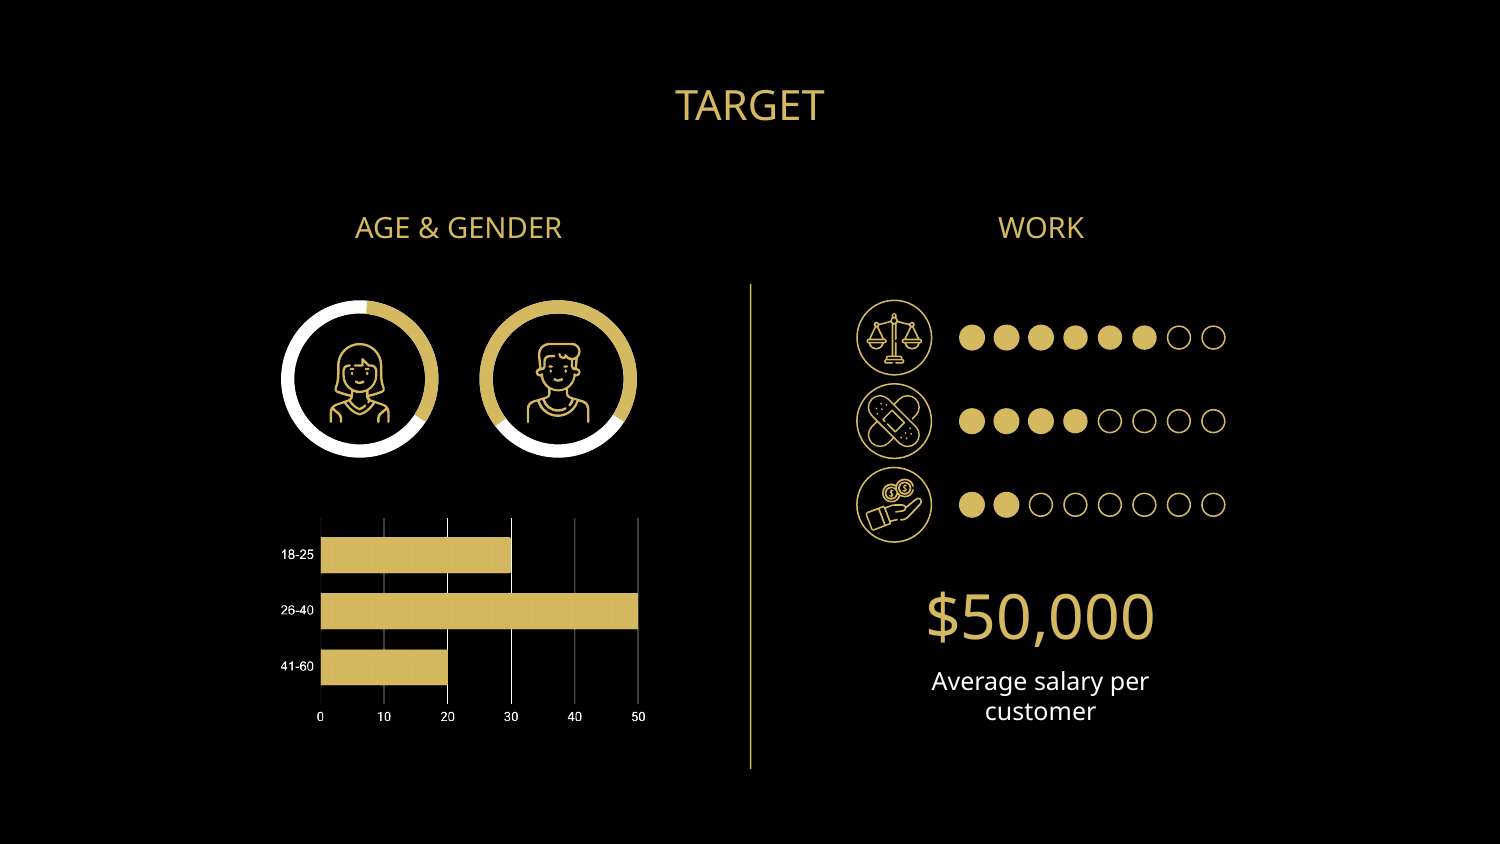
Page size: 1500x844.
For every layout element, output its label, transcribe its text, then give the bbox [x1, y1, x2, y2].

text_box [1201, 493, 1225, 517]
text_box [960, 326, 984, 350]
text_box [479, 300, 637, 458]
title $50,000 [898, 570, 1183, 650]
text_box [865, 497, 923, 531]
text_box [1098, 493, 1122, 517]
text_box [995, 493, 1018, 517]
text_box [1132, 493, 1156, 517]
text_box [1202, 326, 1225, 350]
text_box [1063, 493, 1087, 517]
text_box [881, 478, 914, 503]
text_box [995, 409, 1018, 433]
text_box [1063, 409, 1087, 433]
text_box Average salary per customer [898, 650, 1183, 710]
title TARGET [348, 60, 1152, 144]
text_box [281, 300, 439, 458]
text_box [1167, 409, 1191, 433]
text_box [960, 493, 984, 517]
title WORK [851, 199, 1231, 260]
text_box [1201, 409, 1225, 433]
text_box [1132, 409, 1156, 433]
text_box [1167, 493, 1191, 517]
text_box [867, 394, 920, 448]
text_box [995, 326, 1018, 350]
text_box [1064, 326, 1087, 350]
text_box [1029, 493, 1053, 517]
text_box [1029, 326, 1053, 350]
text_box [1098, 409, 1122, 433]
text_box [866, 312, 922, 364]
text_box [1133, 326, 1156, 350]
text_box [1167, 326, 1191, 350]
text_box [960, 409, 984, 433]
picture [269, 506, 649, 735]
text_box [1029, 409, 1053, 433]
title AGE & GENDER [269, 199, 649, 260]
text_box [1098, 326, 1122, 350]
